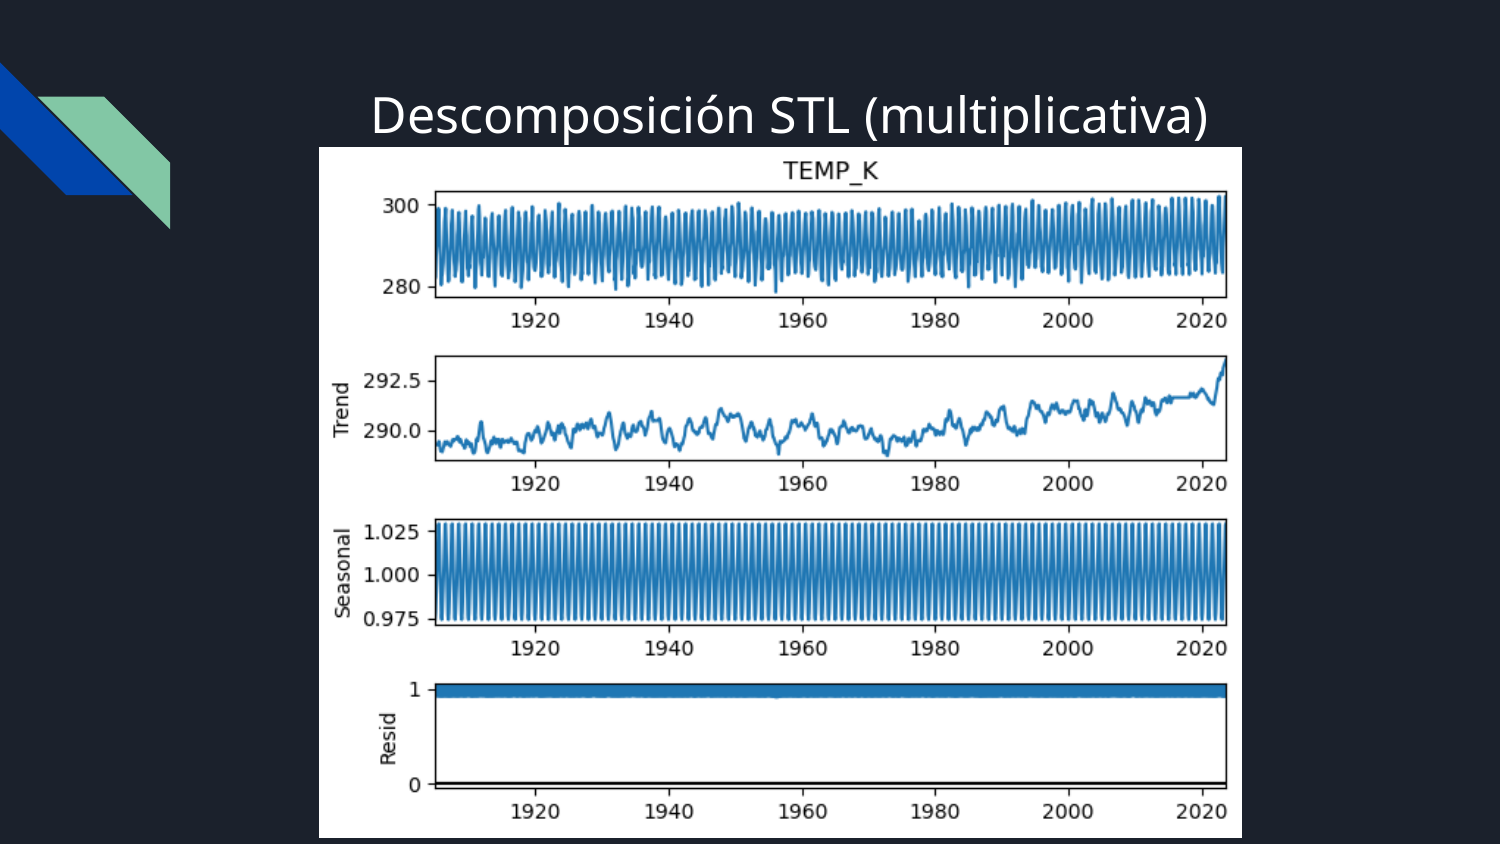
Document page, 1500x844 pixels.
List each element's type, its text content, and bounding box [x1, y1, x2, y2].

picture [319, 147, 1242, 838]
title Descomposición STL (multiplicativa) [212, 64, 1368, 215]
